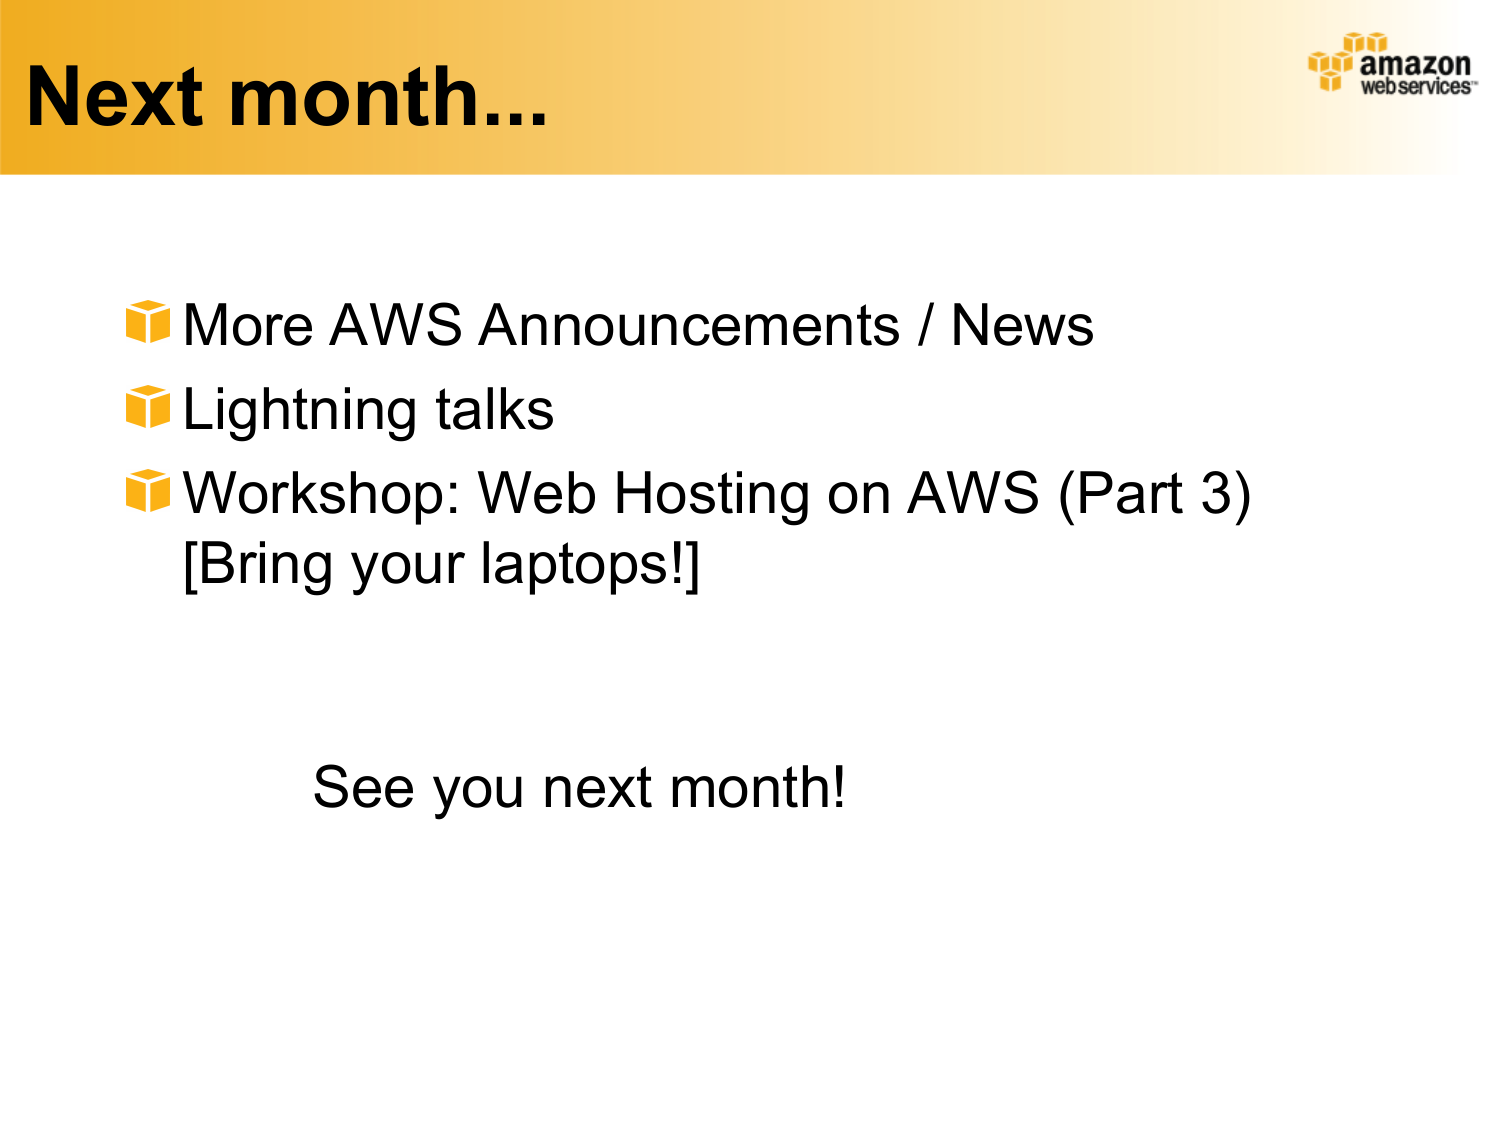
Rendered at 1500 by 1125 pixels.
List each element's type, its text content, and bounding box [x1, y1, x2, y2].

picture [0, 0, 1500, 1125]
list More AWS Announcements / News Lightning talks Workshop: Web Hosting on AWS (Part 3) [Bring your laptops!] See you next month! [105, 276, 1336, 856]
title Next month... [2, 0, 1278, 185]
